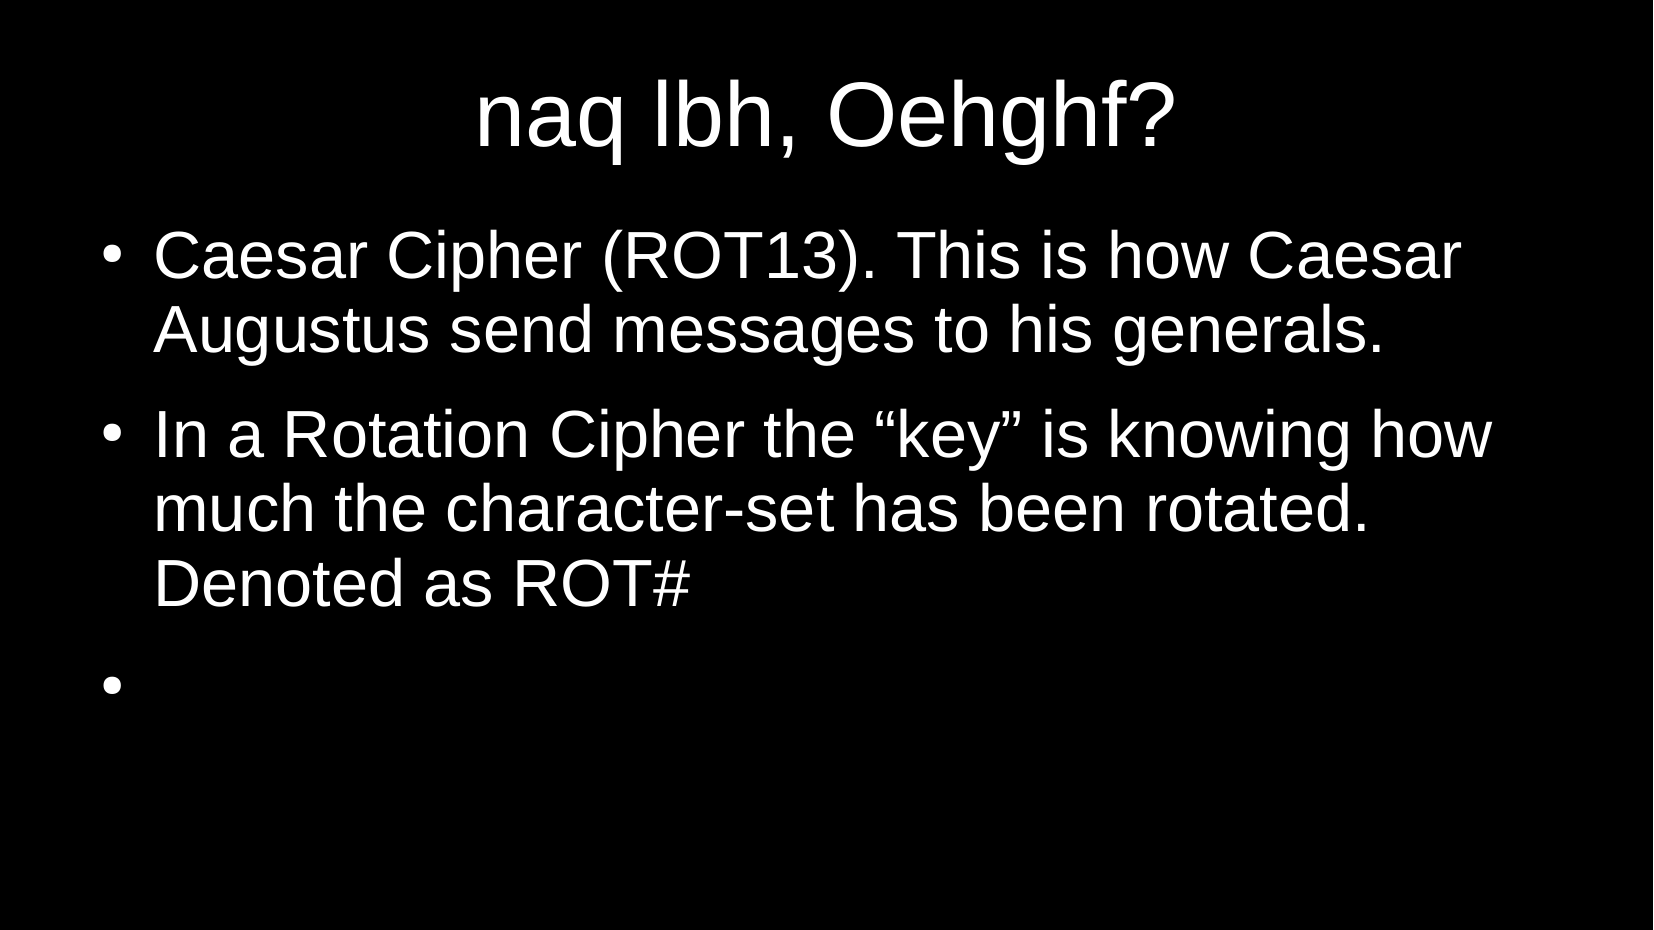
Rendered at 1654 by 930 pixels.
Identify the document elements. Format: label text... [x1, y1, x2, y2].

list Caesar Cipher (ROT13). This is how Caesar Augustus send messages to his generals. In a Rotation Cipher the “key” is knowing how much the character-set has been rotated. Denoted as ROT# [82, 217, 1571, 757]
title naq lbh, Oehghf? [82, 37, 1571, 193]
